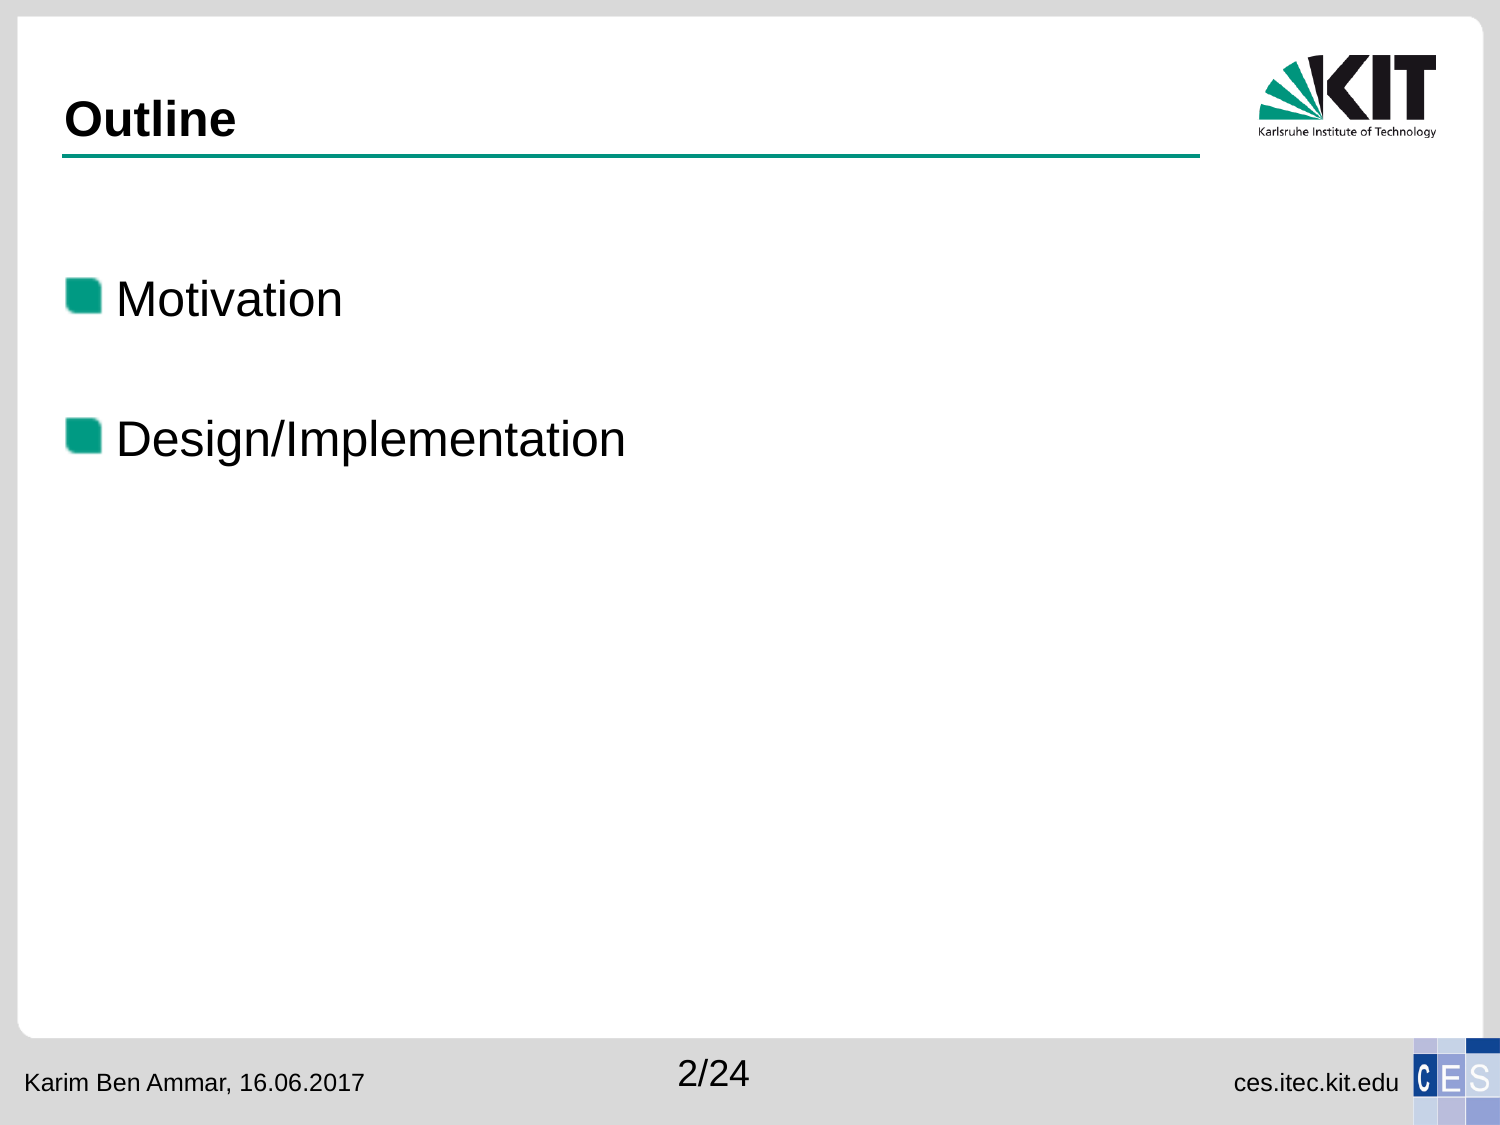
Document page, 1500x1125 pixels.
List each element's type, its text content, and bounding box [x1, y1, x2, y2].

list Motivation Design/Implementation [64, 196, 1436, 1000]
title Outline [64, 54, 1198, 147]
text_box 2/24 [662, 1045, 766, 1116]
picture [0, 0, 1500, 1125]
